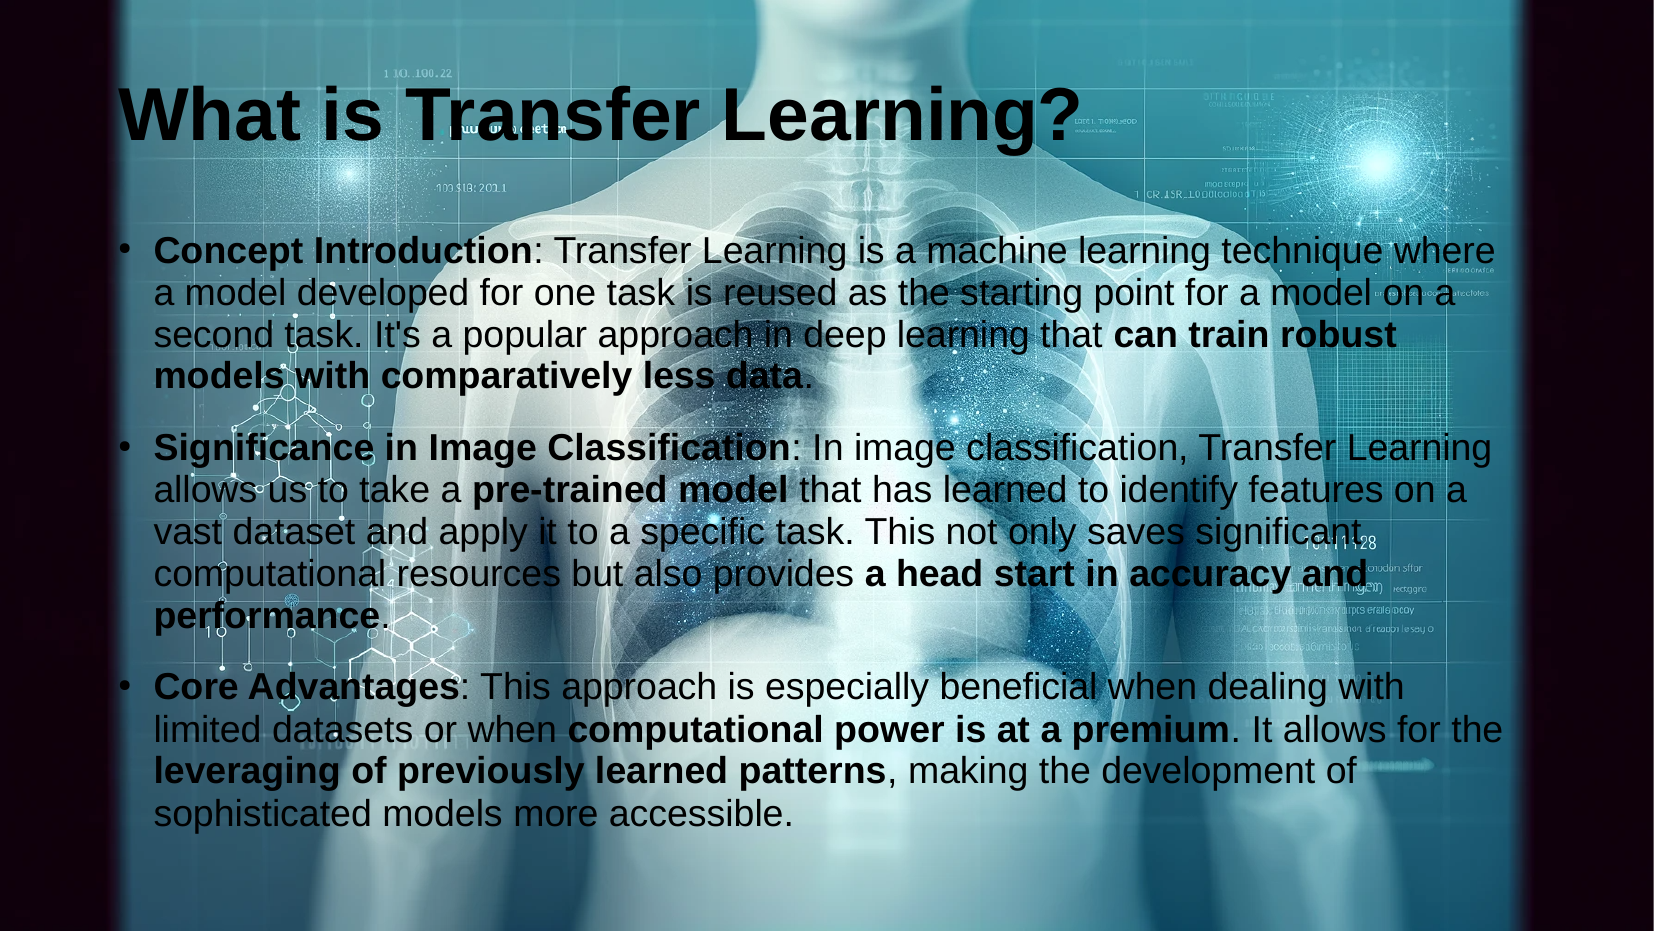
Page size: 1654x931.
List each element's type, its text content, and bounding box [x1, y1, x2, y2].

picture [0, 0, 1654, 931]
subtitle Concept Introduction: Transfer Learning is a machine learning technique where a model developed for one task is reused as the starting point for a model on a second task. It's a popular approach in deep learning that can train robust models with comparatively less data. Significance in Image Classification: In image classification, Transfer Learning allows us to take a pre-trained model that has learned to identify features on a vast dataset and apply it to a specific task. This not only saves significant computational resources but also provides a head start in accuracy and performance. Core Advantages: This approach is especially beneficial when dealing with limited datasets or when computational power is at a premium. It allows for the leveraging of previously learned patterns, making the development of sophisticated models more accessible. [118, 206, 1506, 857]
title What is Transfer Learning? [118, 37, 1506, 193]
